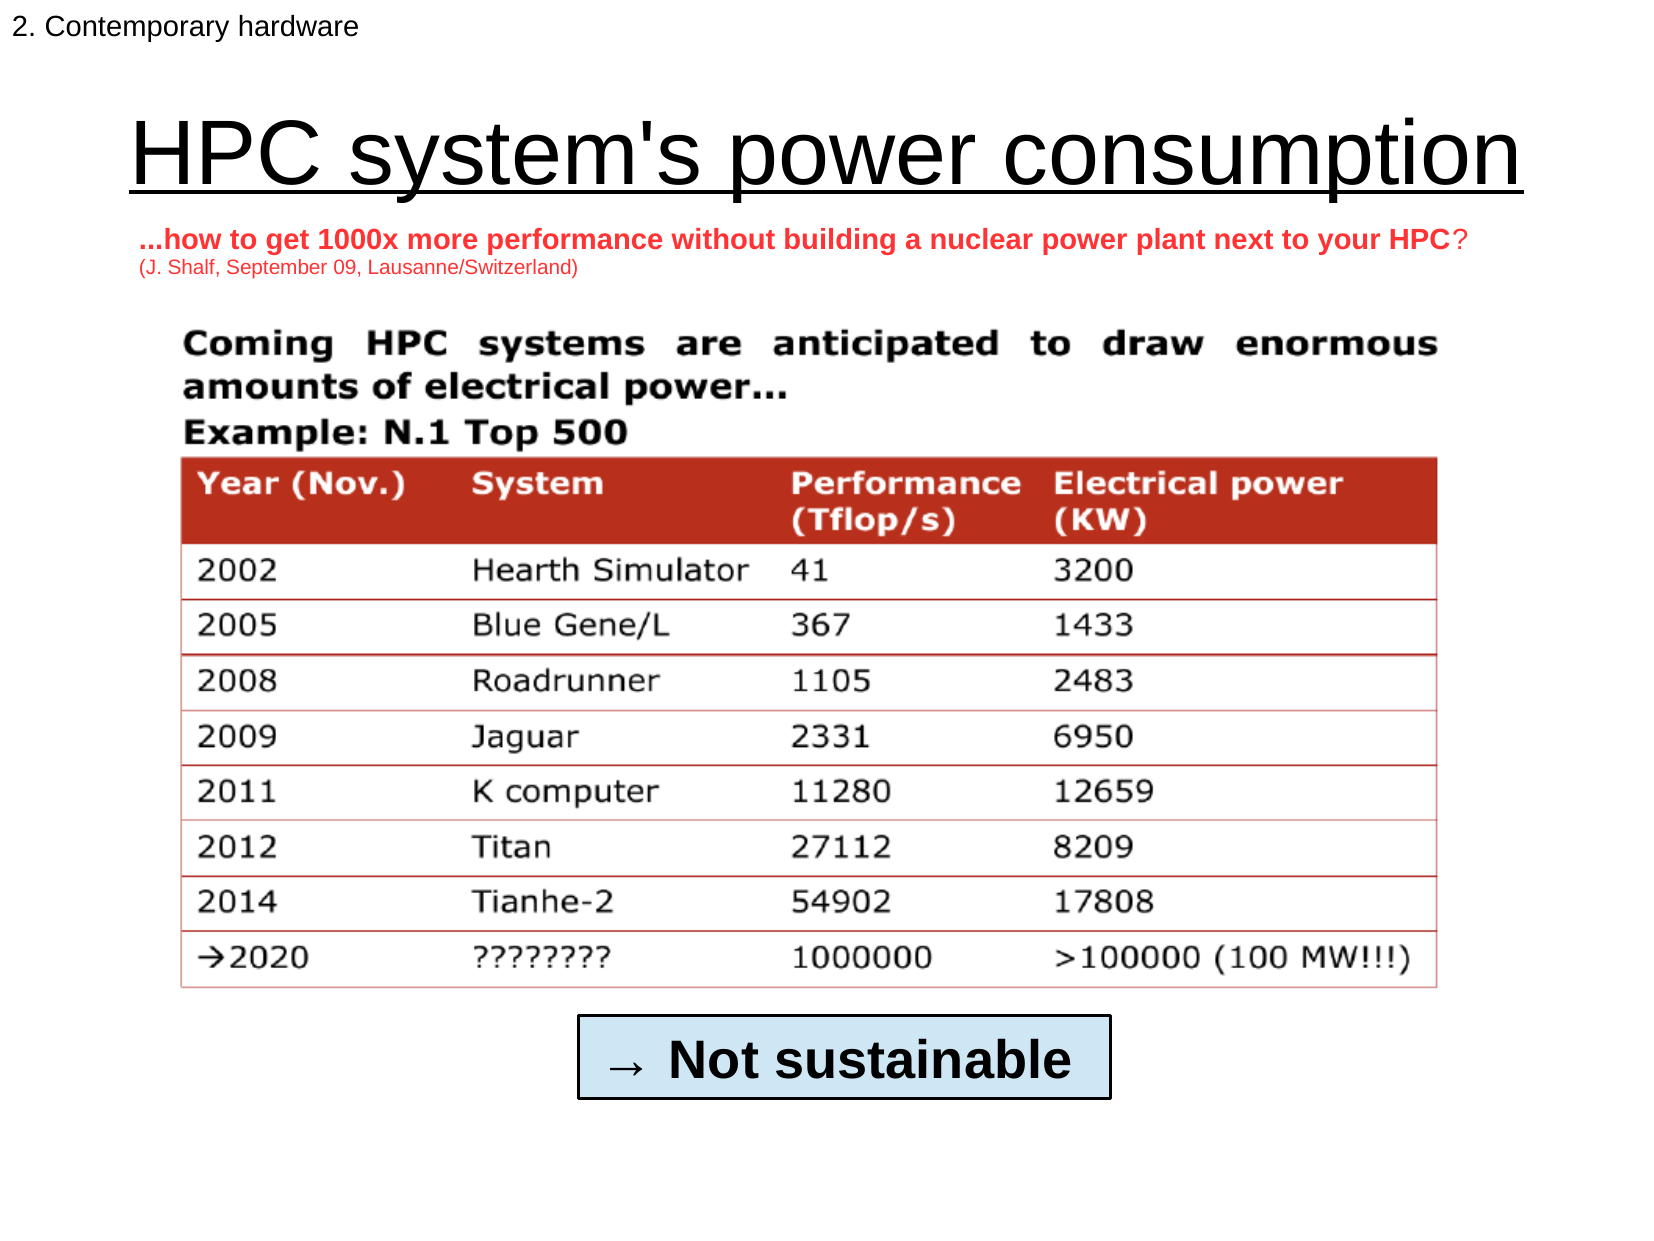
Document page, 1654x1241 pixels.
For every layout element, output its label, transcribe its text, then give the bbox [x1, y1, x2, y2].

text_box → Not sustainable [584, 1021, 1089, 1098]
text_box [578, 1015, 1111, 1099]
title HPC system's power consumption [82, 49, 1571, 257]
text_box ...how to get 1000x more performance without building a nuclear power plant next to your HPC? (J. Shalf, September 09, Lausanne/Switzerland) [124, 215, 1536, 303]
picture [165, 303, 1483, 1004]
text_box 2. Contemporary hardware [11, 8, 815, 44]
